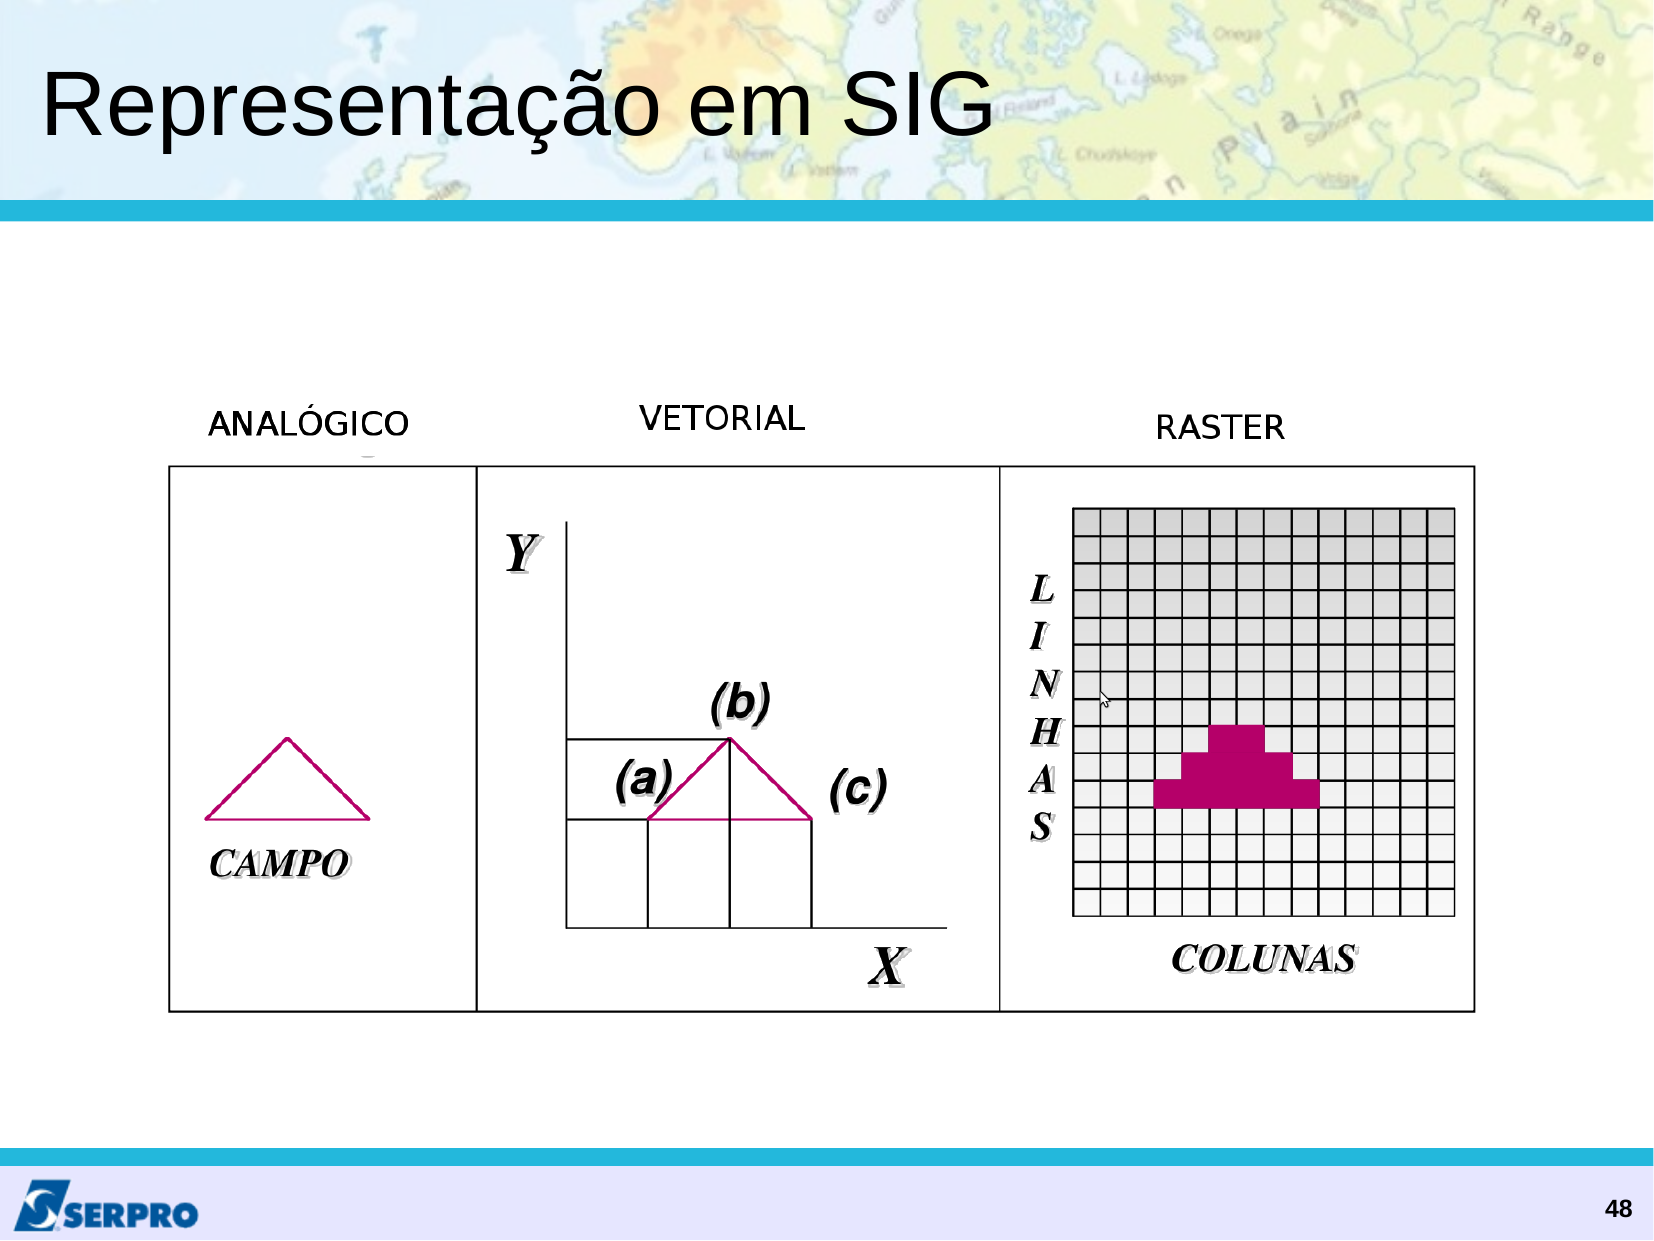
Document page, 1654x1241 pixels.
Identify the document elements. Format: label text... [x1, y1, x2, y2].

title Representação em SIG [40, 49, 1614, 159]
picture [100, 261, 1556, 1081]
picture [10, 1177, 201, 1235]
